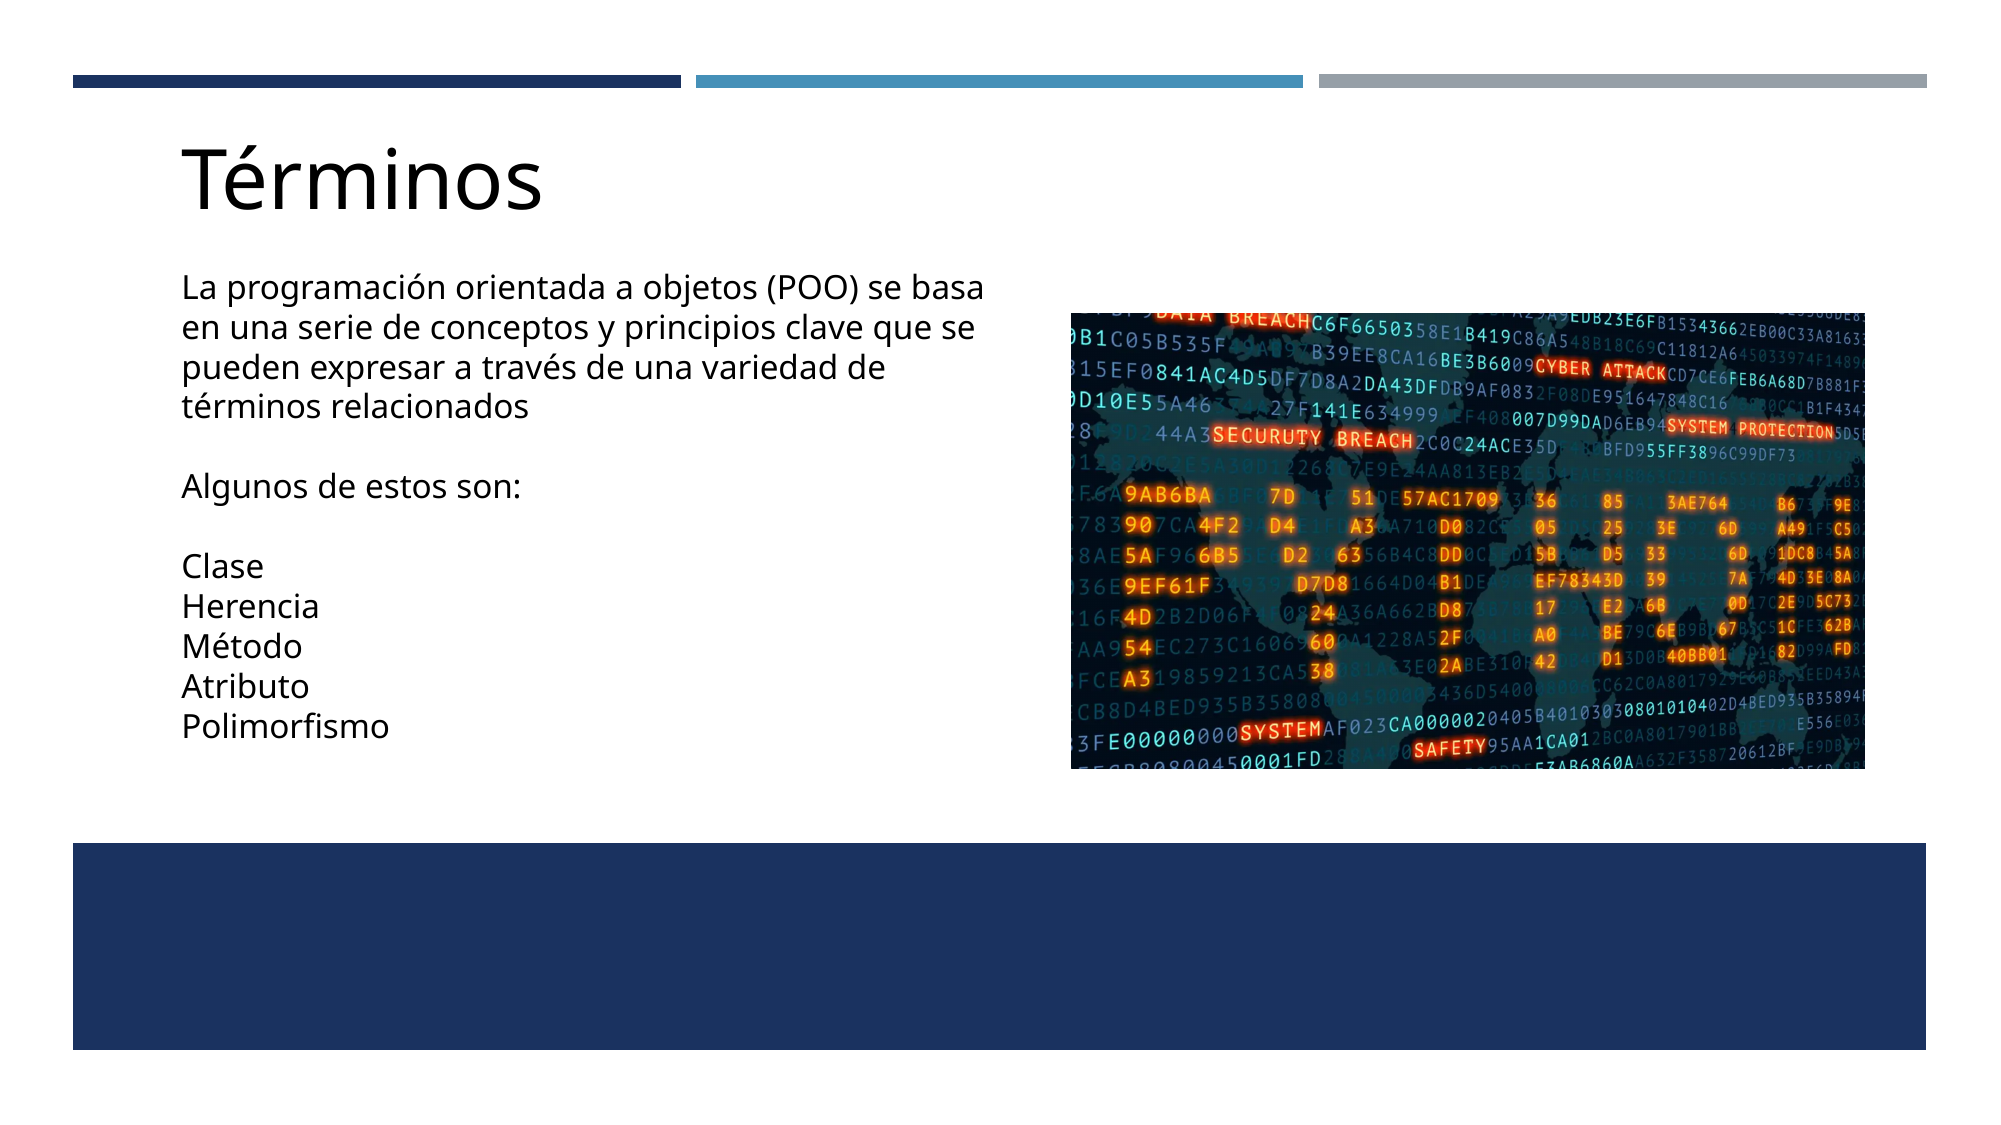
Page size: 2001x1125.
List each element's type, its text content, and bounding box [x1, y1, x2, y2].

text_box [0, 88, 2000, 1125]
text_box Términos La programación orientada a objetos (POO) se basa en una serie de conceptos y principios clave que se pueden expresar a través de una variedad de términos relacionados Algunos de estos son: Clase Herencia Método Atributo Polimorfismo [166, 118, 1011, 801]
picture [1071, 313, 1865, 769]
